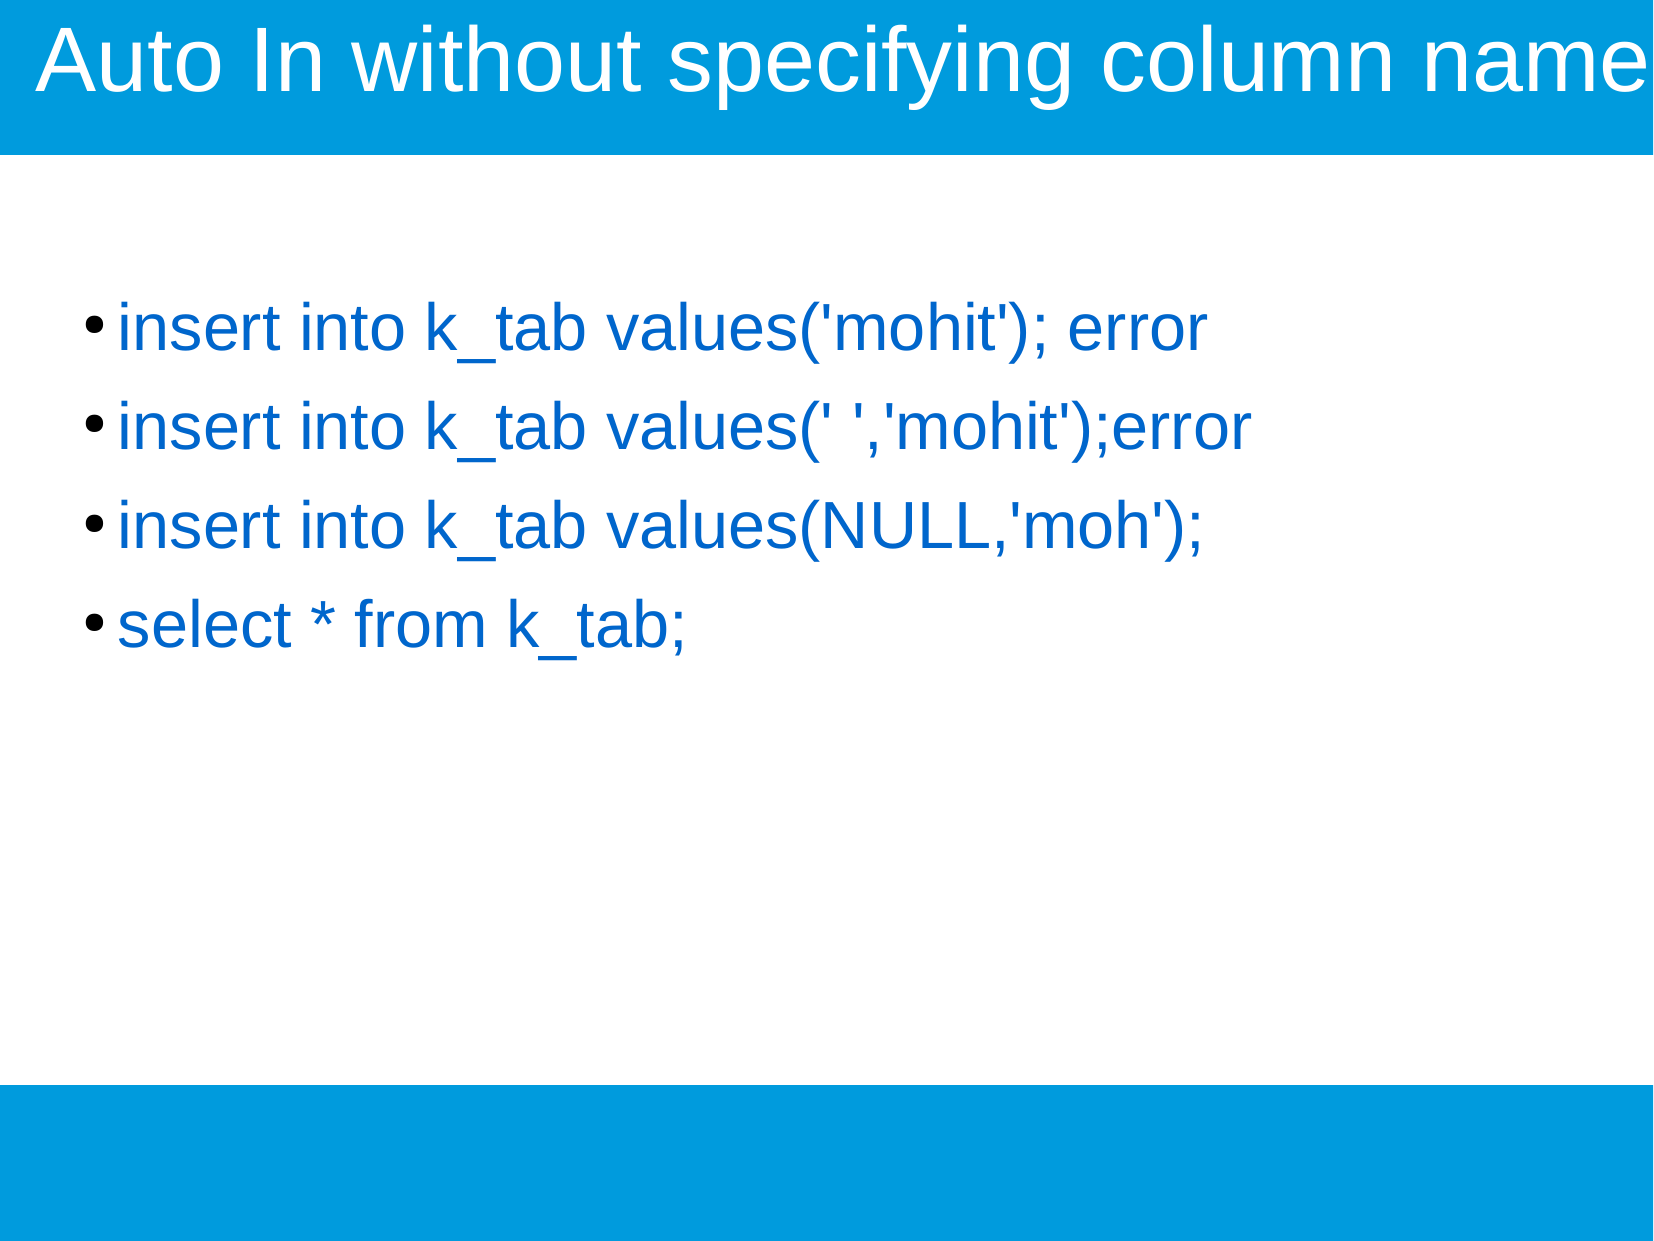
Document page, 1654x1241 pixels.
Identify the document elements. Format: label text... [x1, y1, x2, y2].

list insert into k_tab values('mohit'); error insert into k_tab values(' ','mohit');error insert into k_tab values(NULL,'moh'); select * from k_tab; [82, 290, 1571, 1010]
title Auto In without specifying column name [0, 0, 1654, 166]
